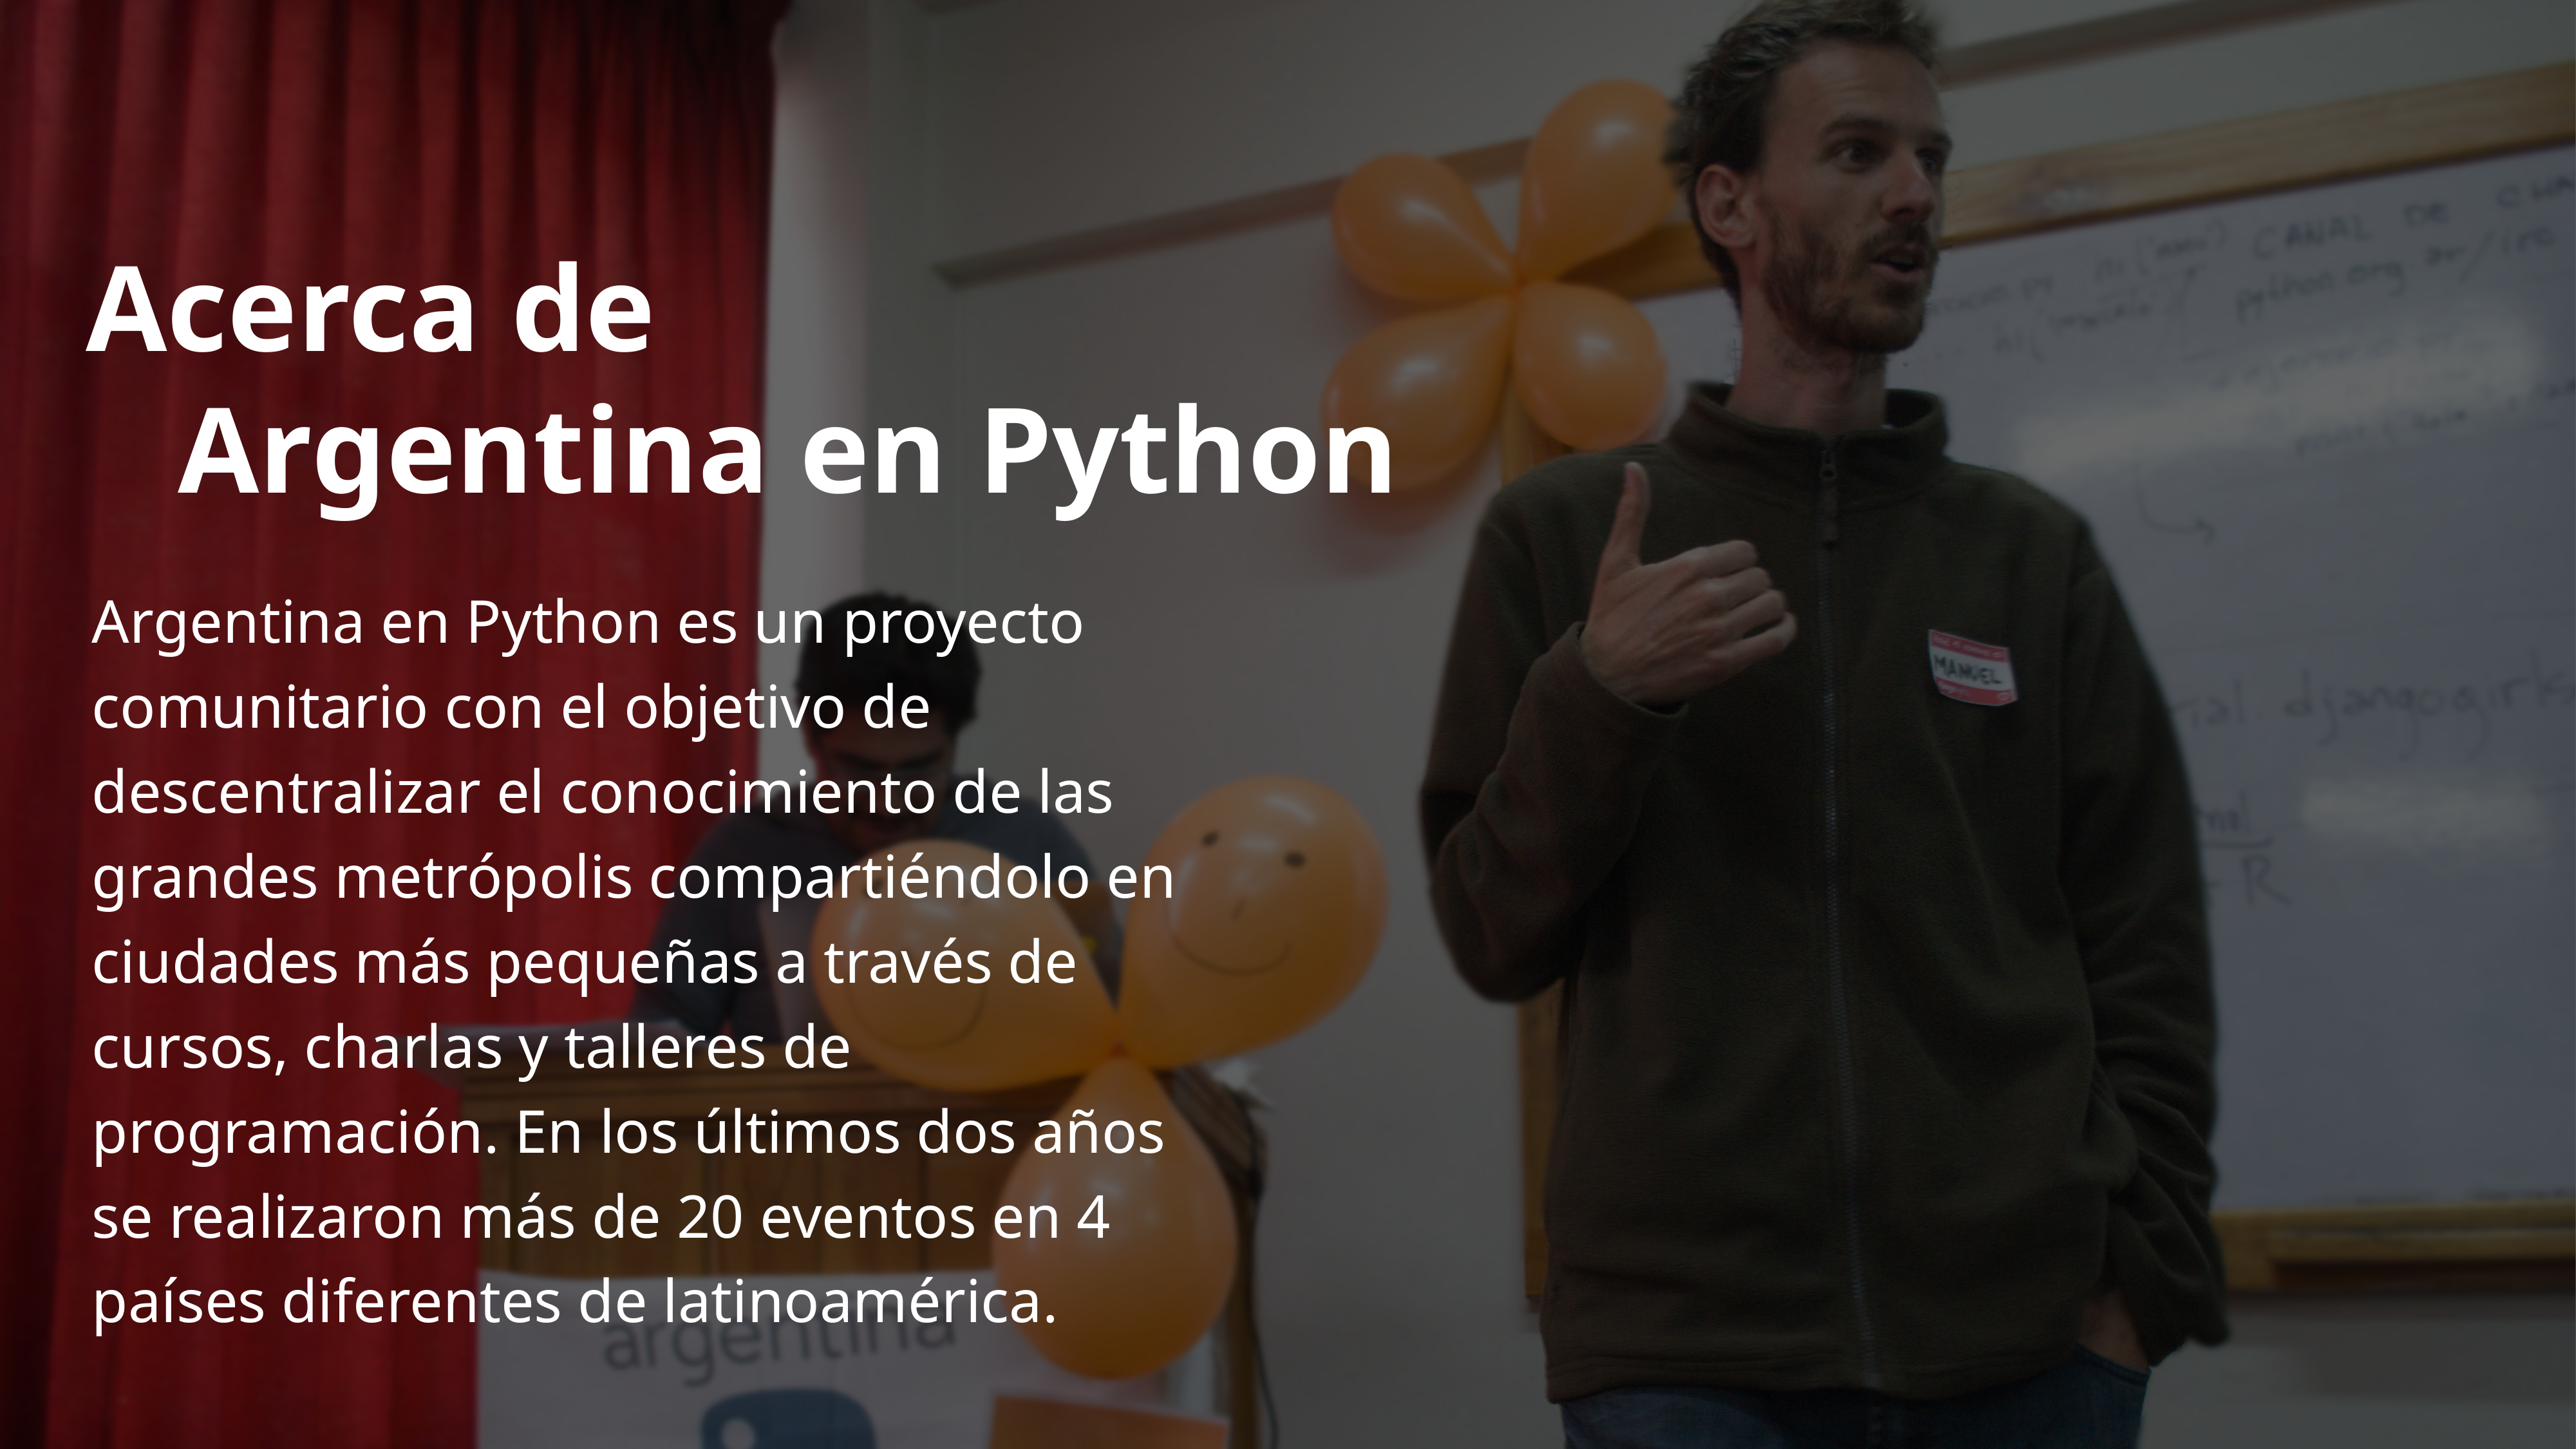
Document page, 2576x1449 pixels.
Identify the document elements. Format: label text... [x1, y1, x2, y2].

text_box Acerca de Argentina en Python [86, 254, 2305, 496]
text_box [0, 0, 2576, 1449]
text_box Argentina en Python es un proyecto comunitario con el objetivo de descentralizar el conocimiento de las grandes metrópolis compartiéndolo en ciudades más pequeñas a través de cursos, charlas y talleres de programación. En los últimos dos años se realizaron más de 20 eventos en 4 países diferentes de latinoamérica. [86, 639, 1204, 1265]
text_box Acerca de Argentina en Python [115, 280, 137, 316]
text_box Acerca de Argentina en Python [335, 441, 361, 480]
